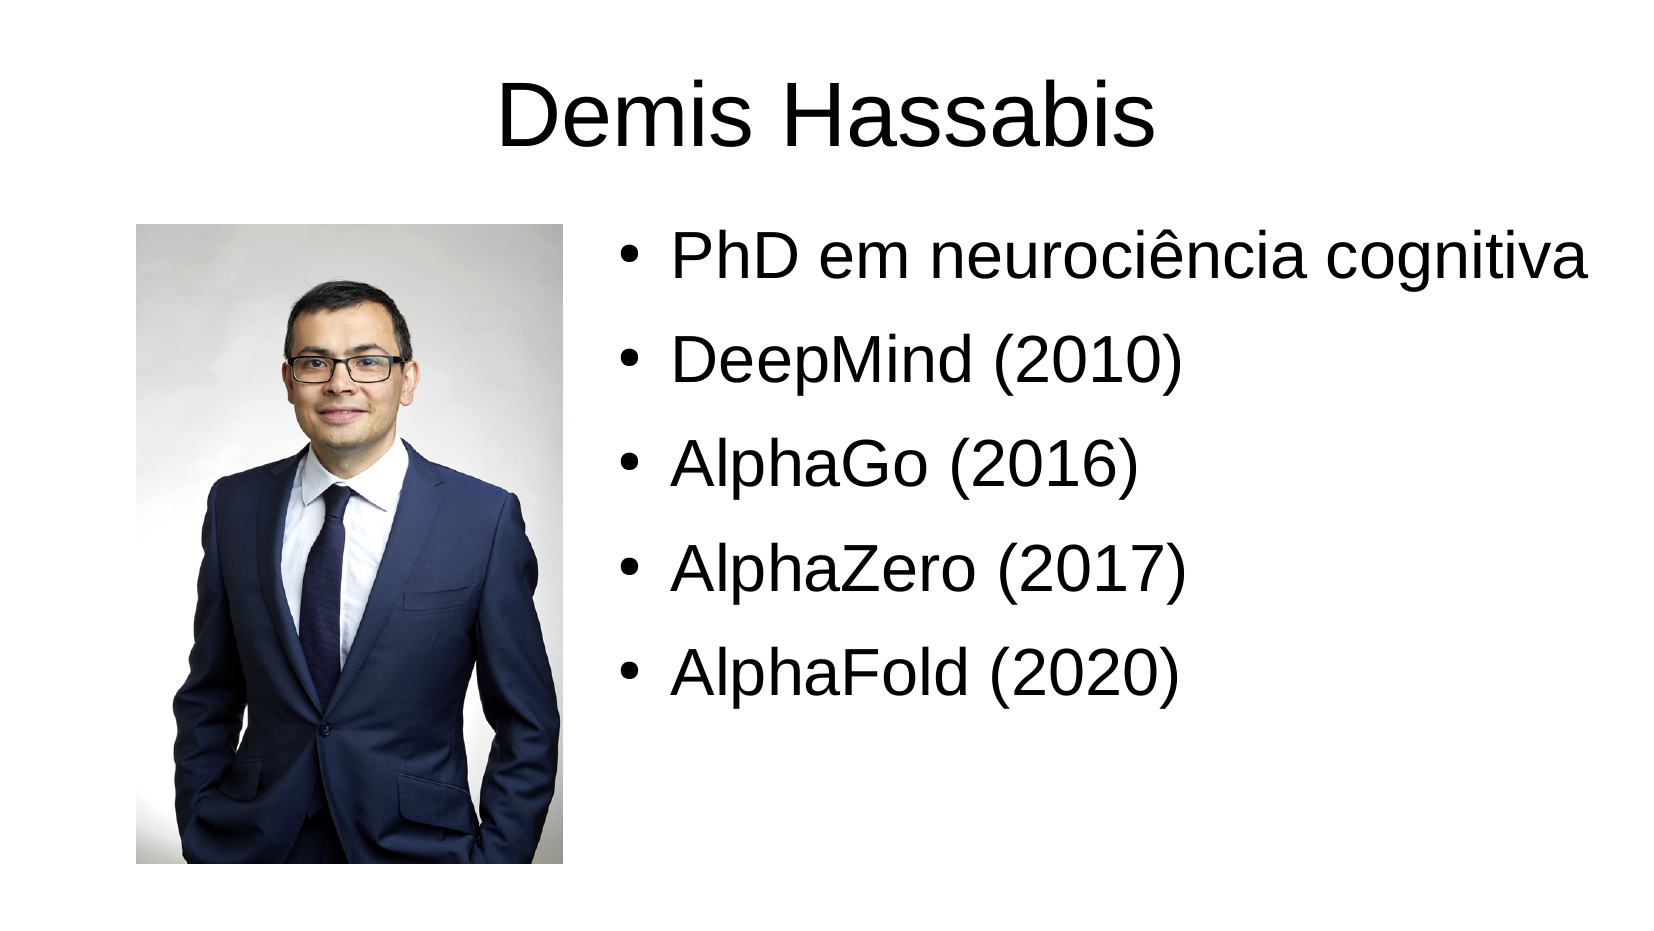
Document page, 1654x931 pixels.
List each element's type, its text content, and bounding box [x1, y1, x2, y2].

title Demis Hassabis [82, 37, 1571, 193]
picture [136, 224, 563, 864]
list PhD em neurociência cognitiva DeepMind (2010) AlphaGo (2016) AlphaZero (2017) AlphaFold (2020) [600, 217, 1613, 826]
